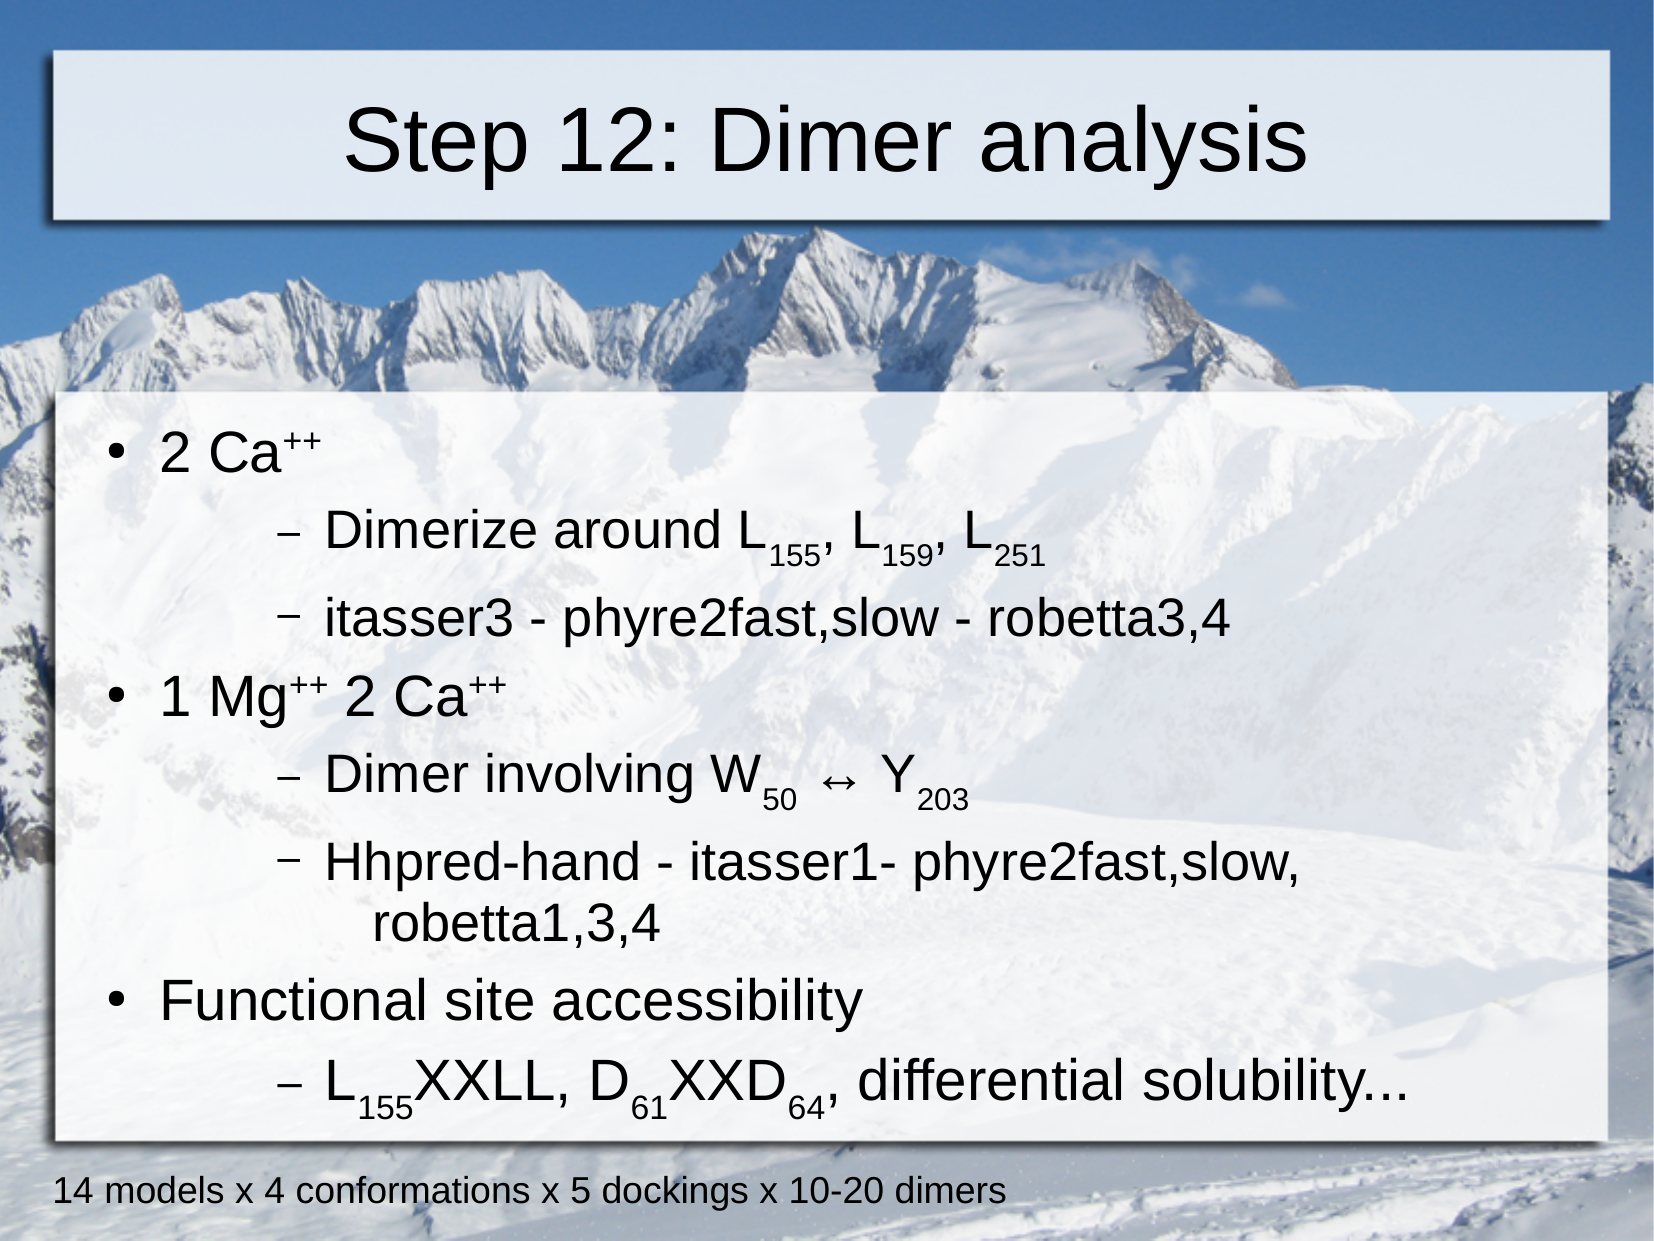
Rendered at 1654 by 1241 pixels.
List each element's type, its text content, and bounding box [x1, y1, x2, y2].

picture [0, 0, 1654, 1241]
text_box 14 models x 4 conformations x 5 dockings x 10-20 dimers [37, 1162, 1654, 1220]
list 2 Ca++ Dimerize around L155, L159, L251 itasser3 - phyre2fast,slow - robetta3,4 1 Mg++ 2 Ca++ Dimer involving W50 ↔ Y203 Hhpred-hand - itasser1- phyre2fast,slow, robetta1,3,4 Functional site accessibility L155XXLL, D61XXD64, differential solubility... [88, 419, 1571, 1128]
title Step 12: Dimer analysis [59, 68, 1595, 212]
